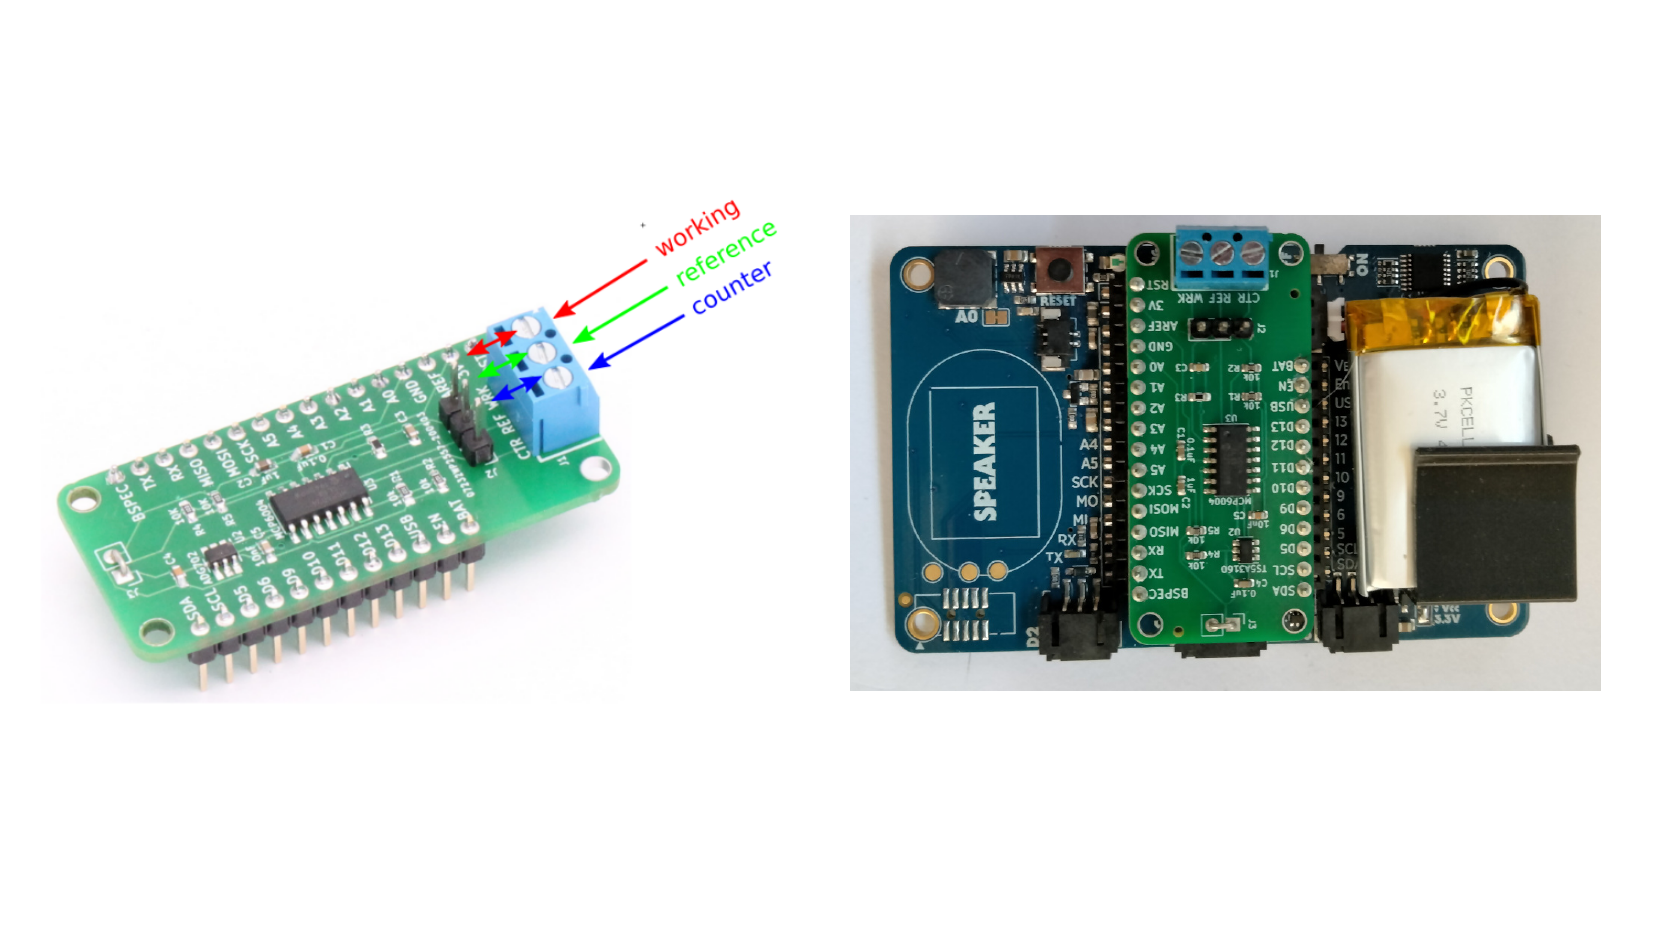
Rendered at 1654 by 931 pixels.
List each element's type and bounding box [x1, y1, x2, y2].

picture [850, 215, 1601, 691]
picture [39, 189, 790, 708]
